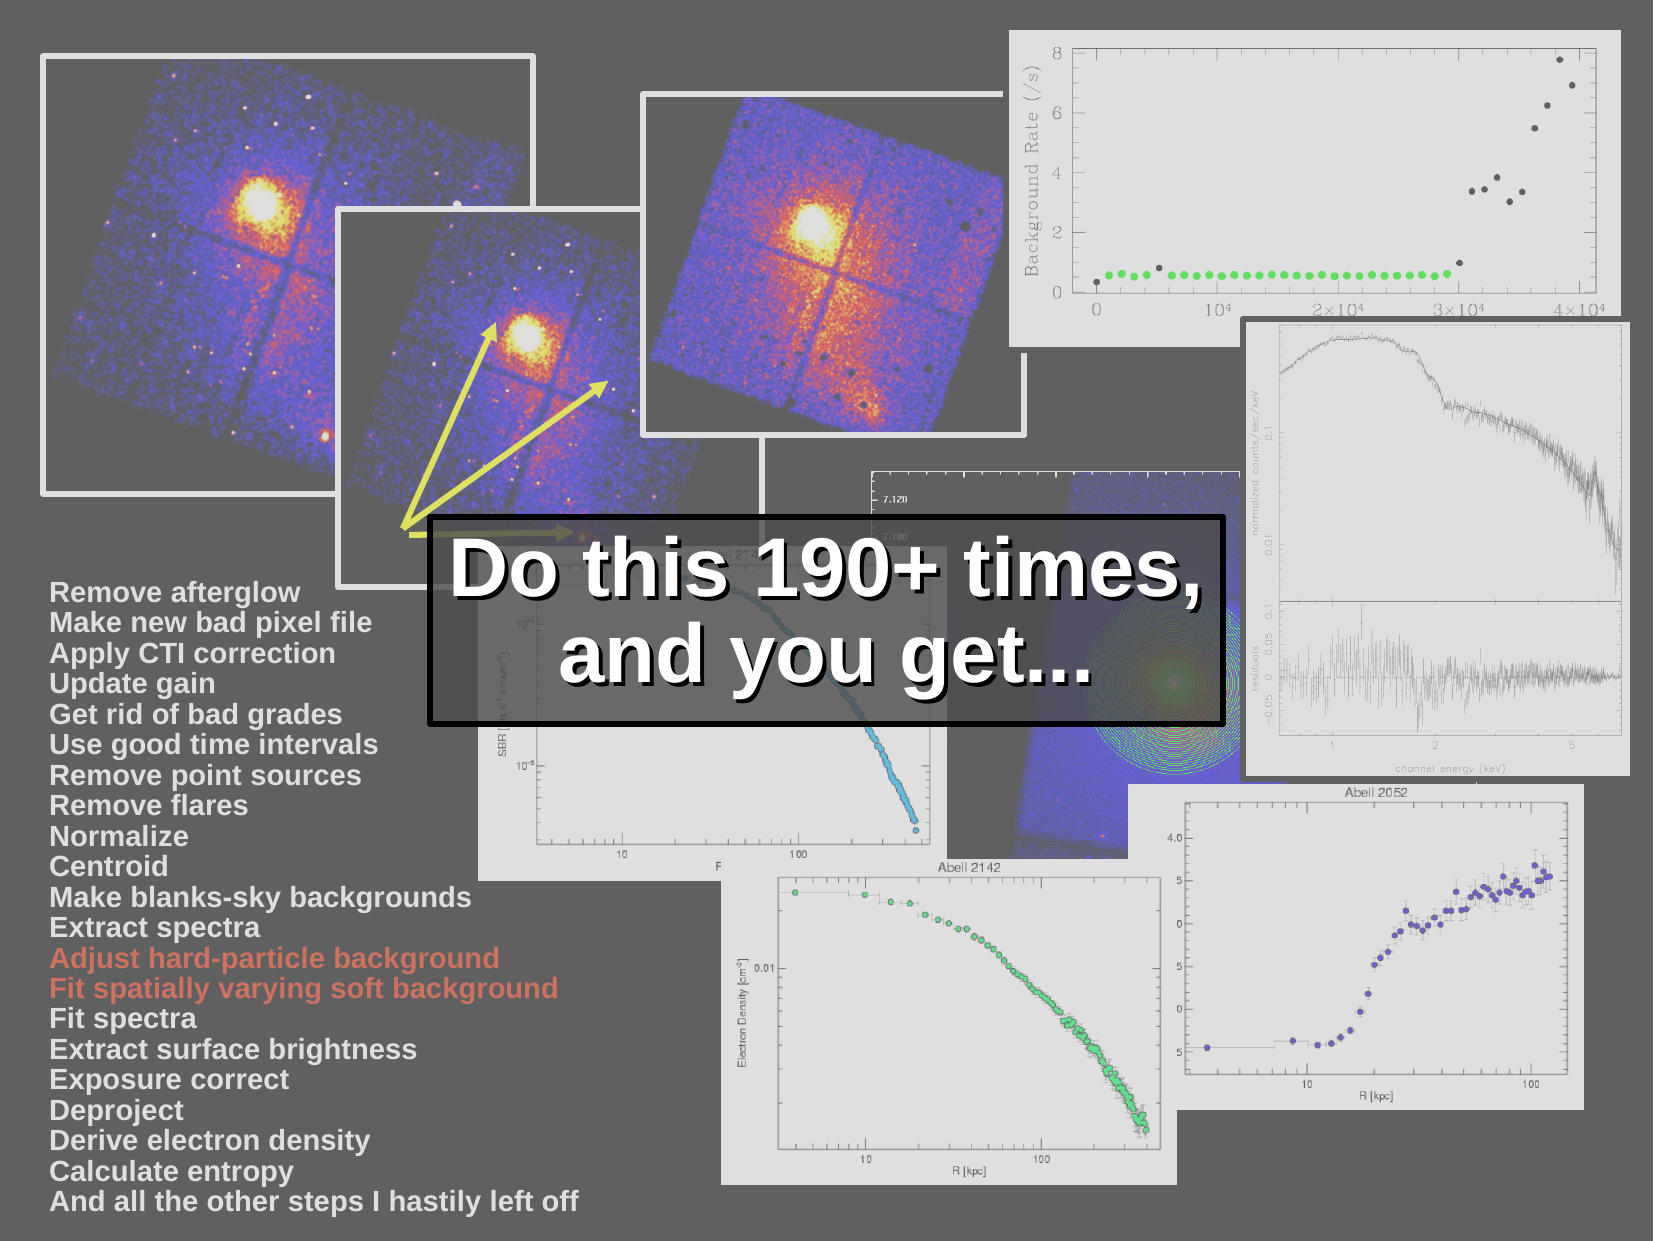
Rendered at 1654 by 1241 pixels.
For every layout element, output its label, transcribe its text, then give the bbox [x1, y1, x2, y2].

text_box Do this 190+ times, and you get... [430, 516, 1224, 724]
text_box [0, 0, 1653, 1241]
